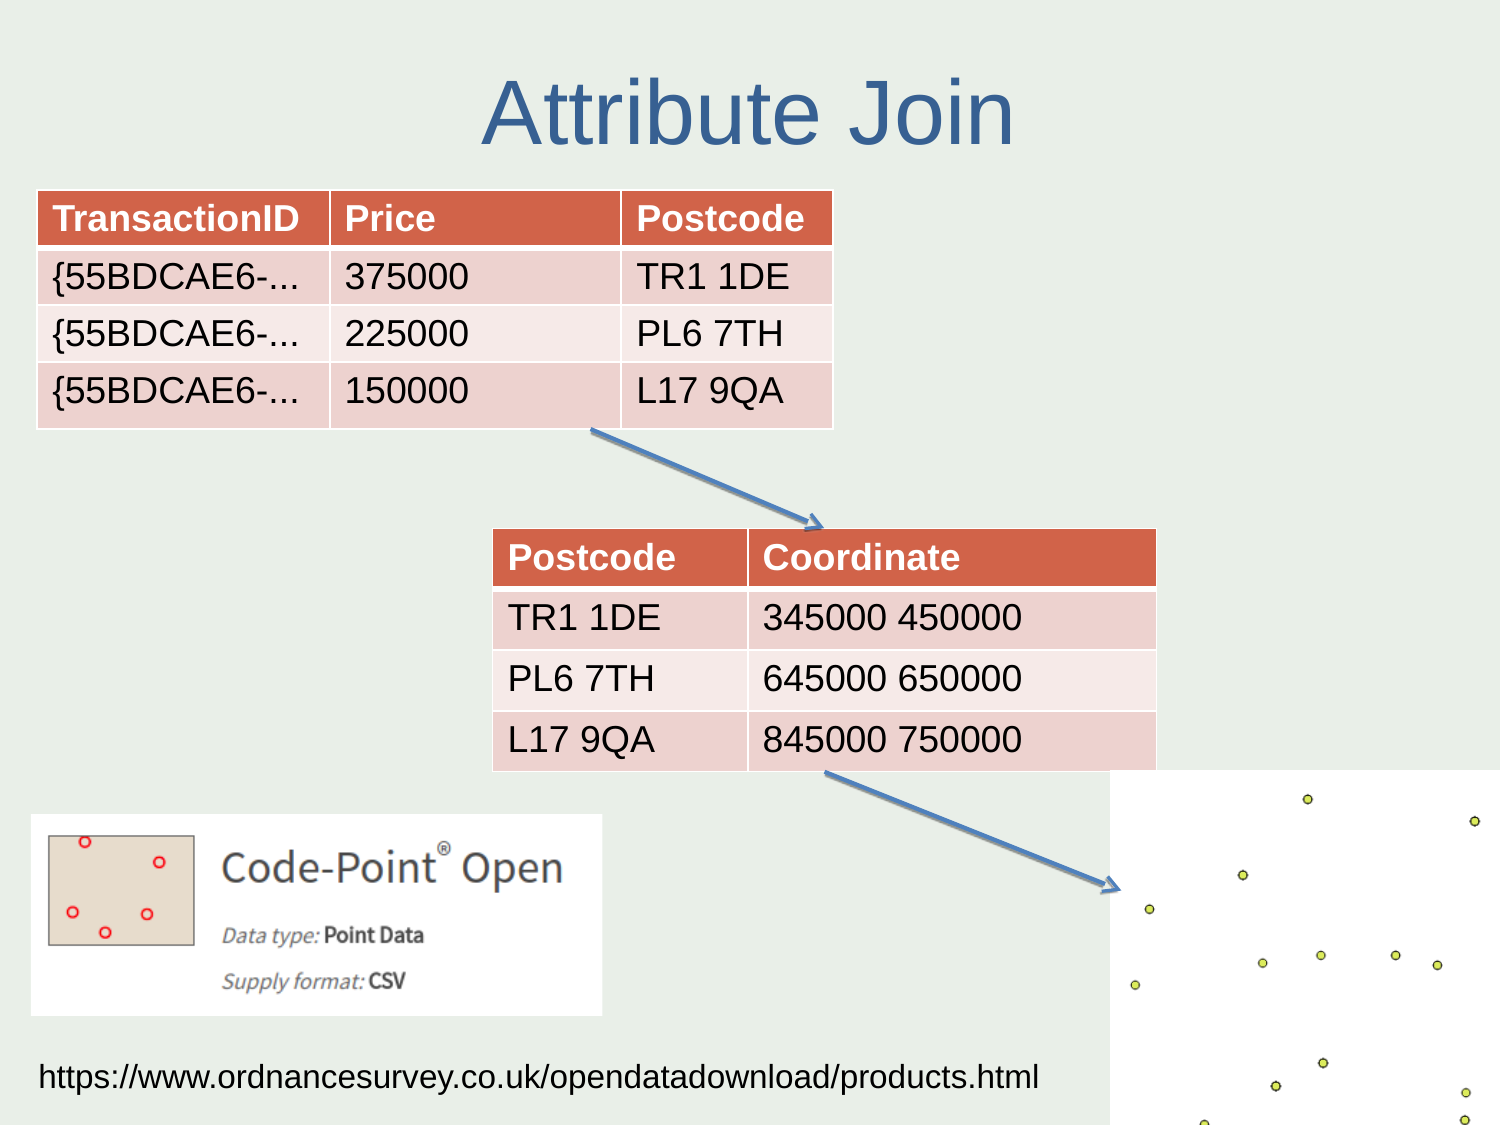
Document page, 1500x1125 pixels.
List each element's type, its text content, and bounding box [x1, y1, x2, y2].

table_cell 845000 750000 [749, 712, 1156, 771]
text_box Attribute Join [74, 45, 1425, 233]
table_cell 150000 [331, 363, 620, 428]
table_cell {55BDCAE6-... [38, 363, 329, 428]
picture [30, 814, 603, 1016]
table_cell TR1 1DE [493, 592, 747, 649]
table_cell 345000 450000 [749, 592, 1156, 649]
table_header Price [331, 191, 620, 245]
table_cell TR1 1DE [622, 251, 832, 304]
table_header Postcode [493, 529, 747, 586]
table_header Coordinate [749, 529, 1156, 586]
table_cell 225000 [331, 306, 620, 361]
table_cell {55BDCAE6-... [38, 251, 329, 304]
table_cell PL6 7TH [622, 306, 832, 361]
table_header TransactionID [38, 191, 329, 245]
table_cell 645000 650000 [749, 651, 1156, 710]
table_cell PL6 7TH [493, 651, 747, 710]
picture [1110, 770, 1500, 1125]
table_cell L17 9QA [622, 363, 832, 428]
table_cell 375000 [331, 251, 620, 304]
table_cell L17 9QA [493, 712, 747, 771]
table_cell {55BDCAE6-... [38, 306, 329, 361]
table_header Postcode [622, 191, 832, 245]
text_box https://www.ordnancesurvey.co.uk/opendatadownload/products.html [23, 1051, 1181, 1108]
